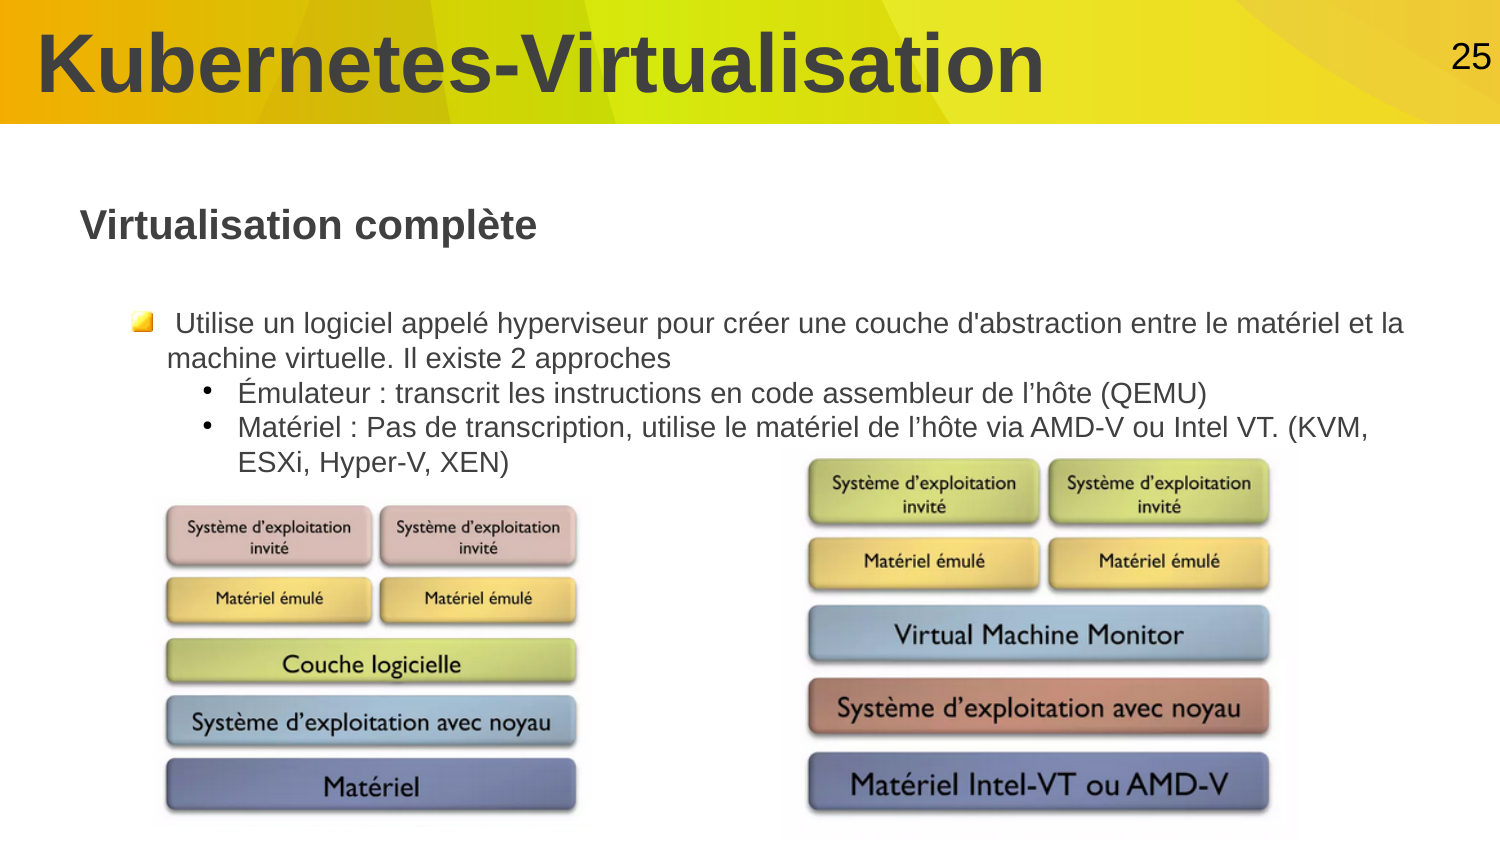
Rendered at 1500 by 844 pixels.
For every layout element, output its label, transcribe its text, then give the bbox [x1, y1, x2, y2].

text_box Virtualisation complète [64, 185, 1459, 261]
text_box Utilise un logiciel appelé hyperviseur pour créer une couche d'abstraction entre le matériel et la machine virtuelle. Il existe 2 approches Émulateur : transcrit les instructions en code assembleur de l’hôte (QEMU) Matériel : Pas de transcription, utilise le matériel de l’hôte via AMD-V ou Intel VT. (KVM, ESXi, Hyper-V, XEN) [66, 296, 1441, 721]
text_box Kubernetes-Virtualisation [0, 0, 1498, 130]
picture [0, 0, 1500, 844]
text_box <numéro> [1321, 35, 1493, 106]
